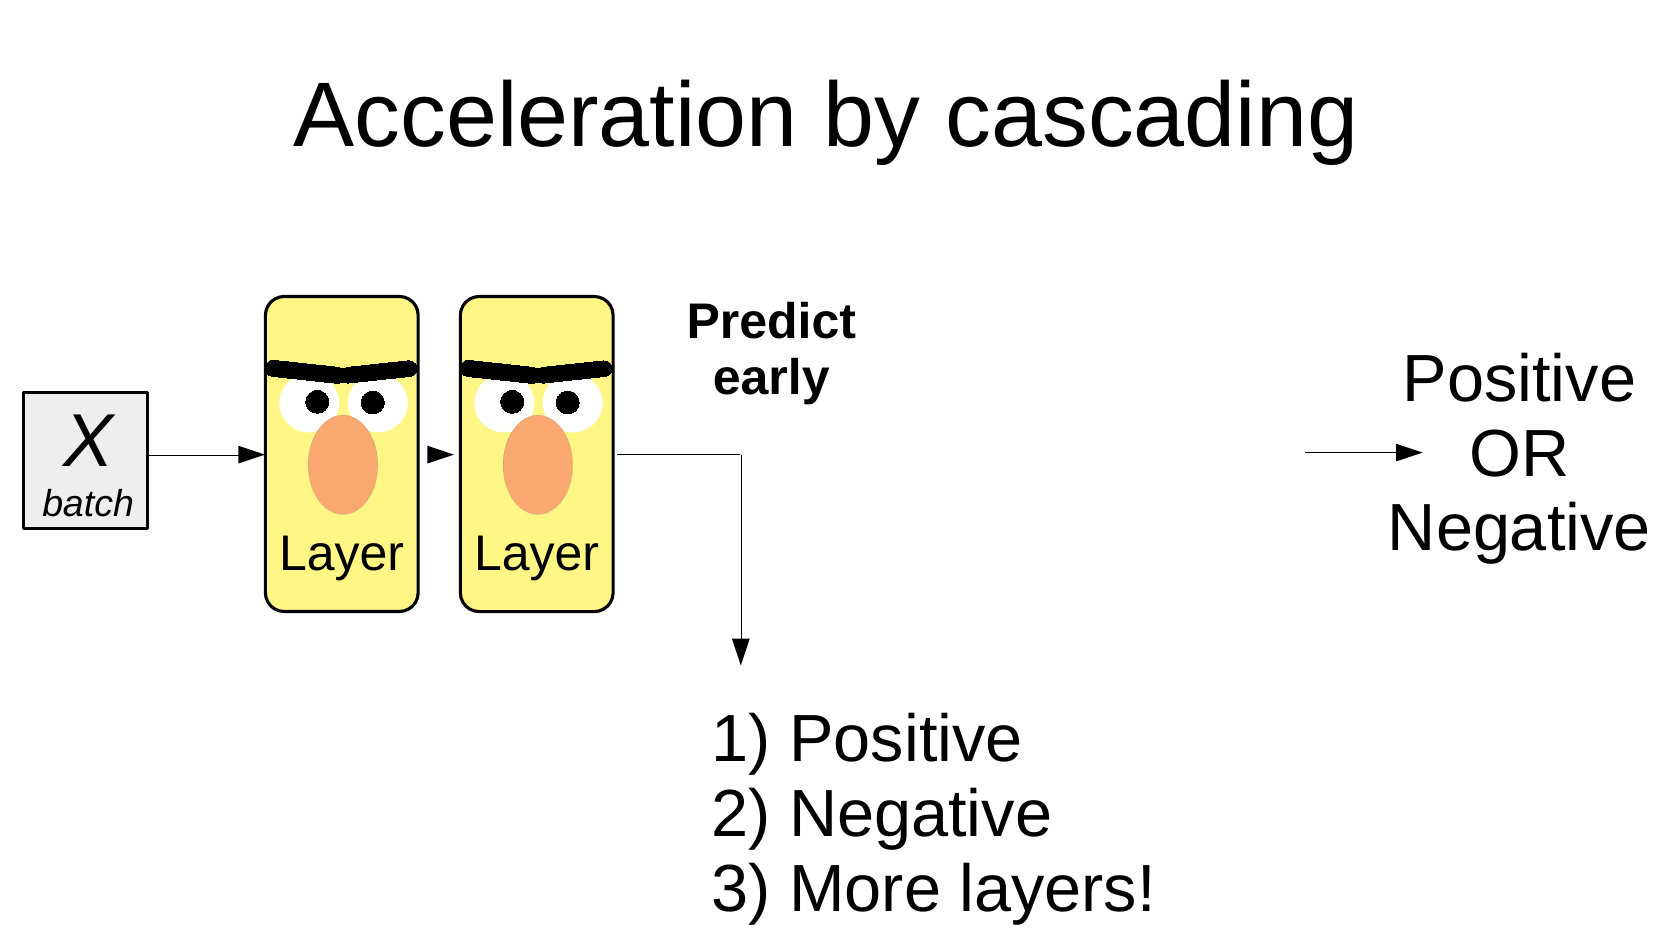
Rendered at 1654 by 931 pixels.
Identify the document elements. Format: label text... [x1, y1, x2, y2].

text_box Predict early [645, 285, 898, 468]
text_box [462, 601, 612, 612]
text_box Layer [422, 518, 651, 601]
subtitle Positive OR Negative [1373, 340, 1654, 566]
text_box 1) Positive 2) Negative 3) More layers! [711, 701, 1187, 926]
text_box [267, 601, 417, 612]
text_box [264, 296, 419, 518]
text_box X batch [2, 390, 174, 574]
text_box Layer [227, 518, 422, 601]
title Acceleration by cascading [82, 37, 1571, 193]
text_box [459, 296, 614, 518]
